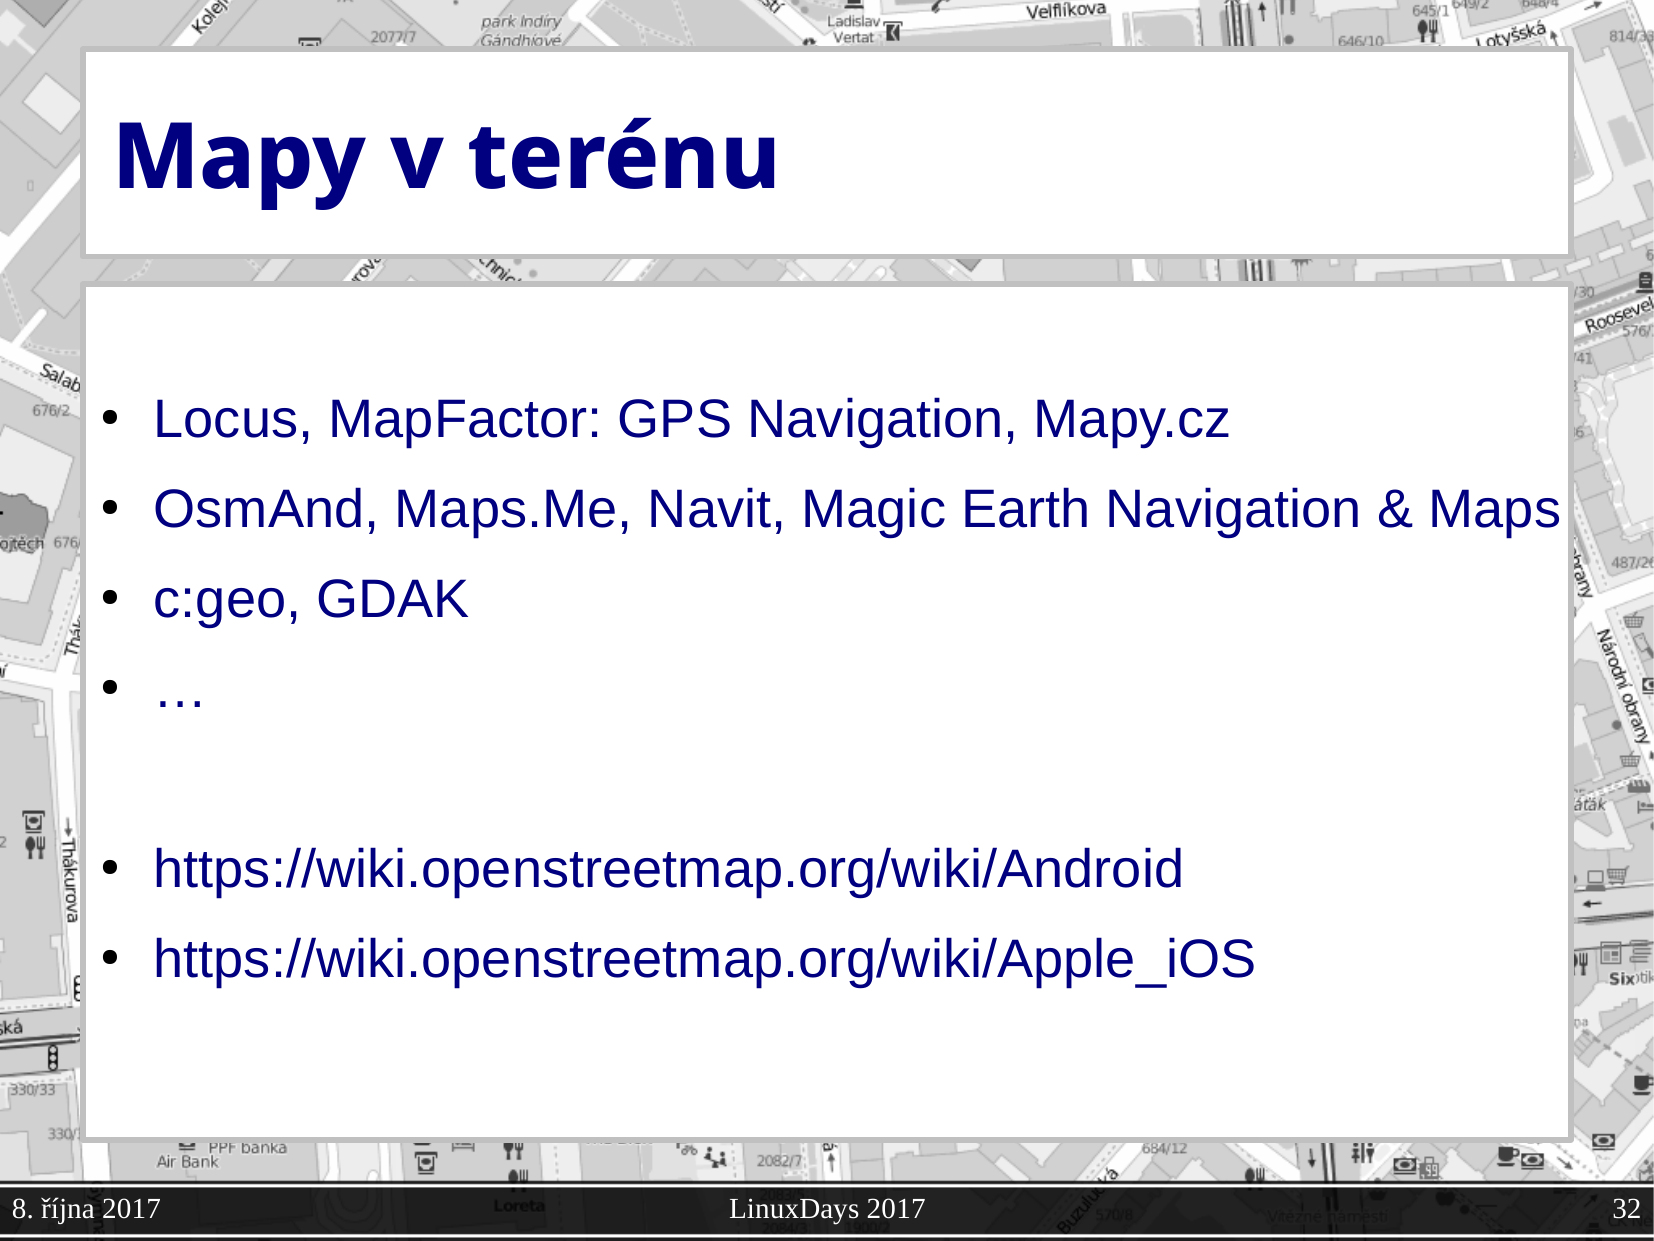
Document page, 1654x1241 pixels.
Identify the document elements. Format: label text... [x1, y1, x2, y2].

list Locus, MapFactor: GPS Navigation, Mapy.cz OsmAnd, Maps.Me, Navit, Magic Earth Navigation & Maps c:geo, GDAK … https://wiki.openstreetmap.org/wiki/Android https://wiki.openstreetmap.org/wiki/Apple_iOS [82, 284, 1571, 1140]
picture [0, 0, 1654, 1241]
title Mapy v terénu [82, 49, 1571, 257]
